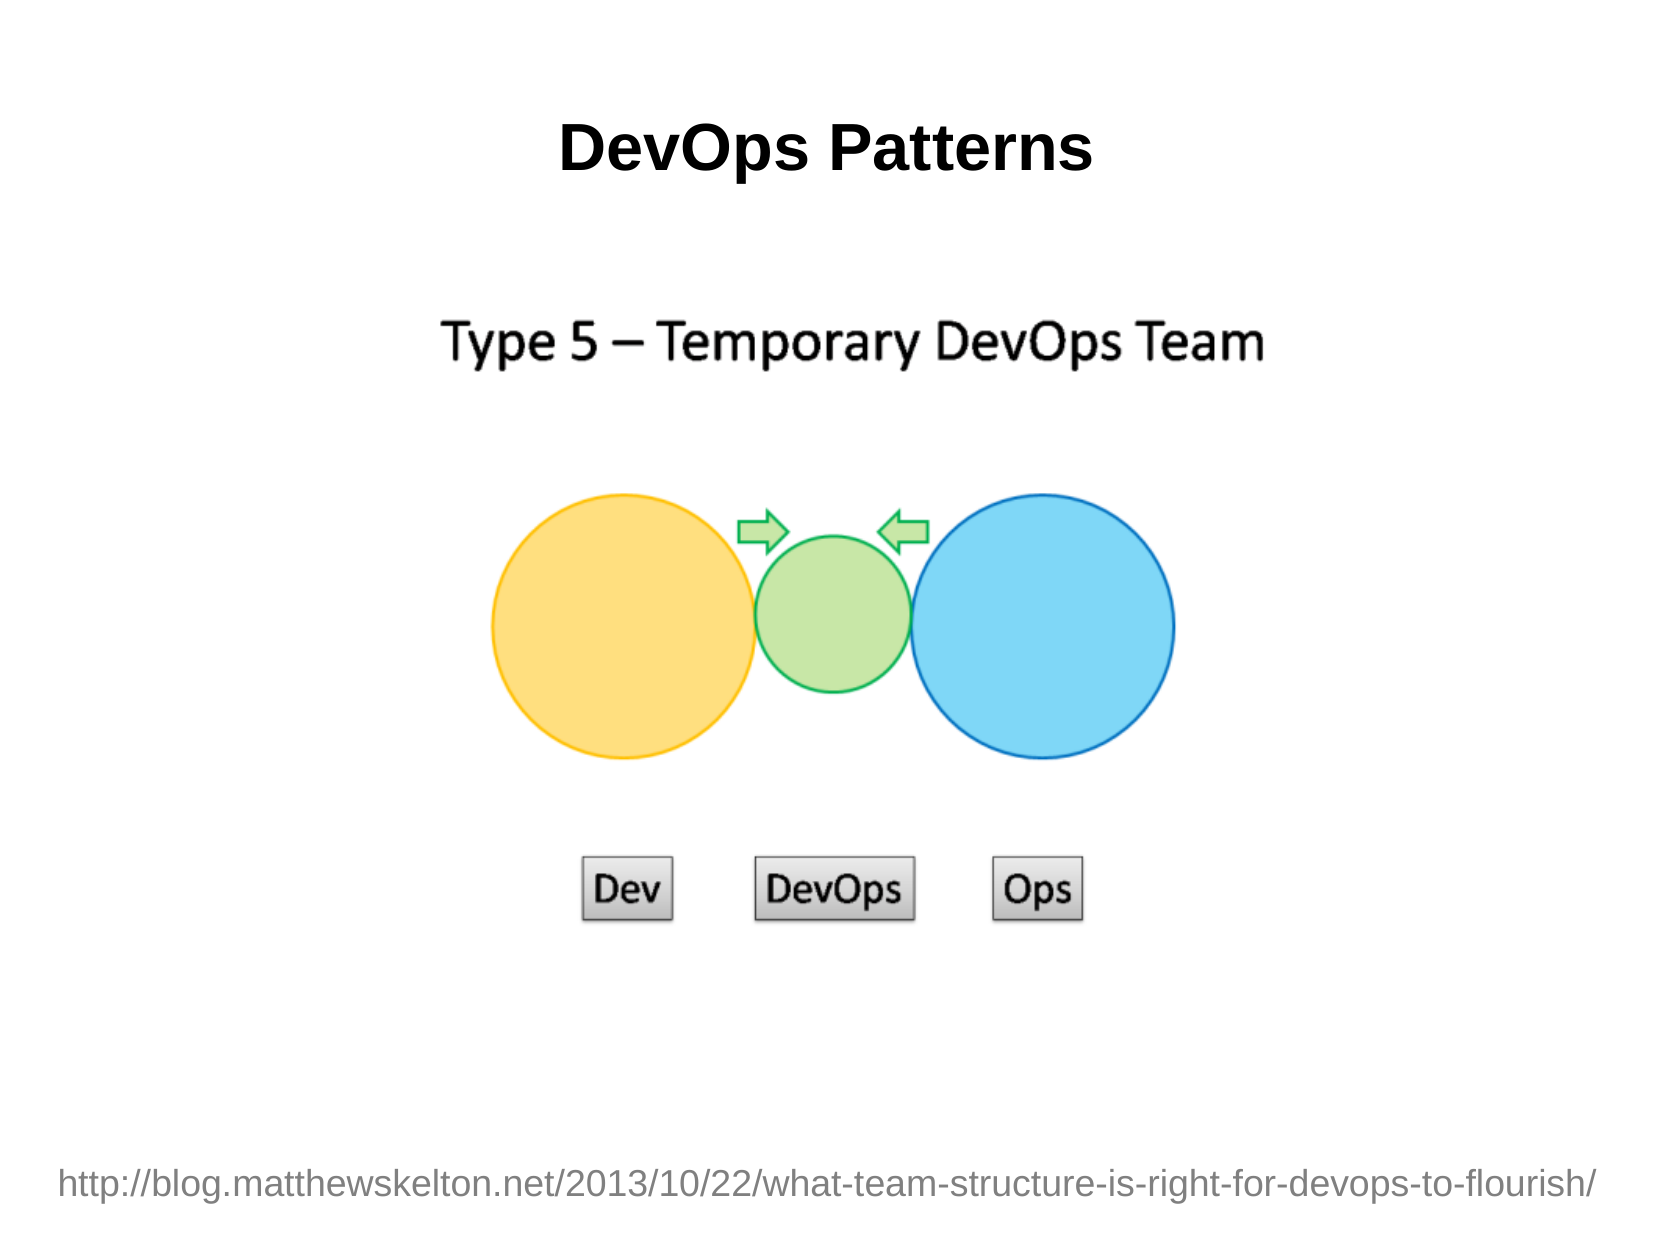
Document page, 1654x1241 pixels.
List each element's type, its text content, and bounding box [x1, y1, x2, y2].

text_box http://blog.matthewskelton.net/2013/10/22/what-team-structure-is-right-for-devops-to-flourish/ [42, 1155, 1611, 1212]
subtitle DevOps Patterns [82, 0, 1571, 628]
picture [361, 248, 1346, 988]
